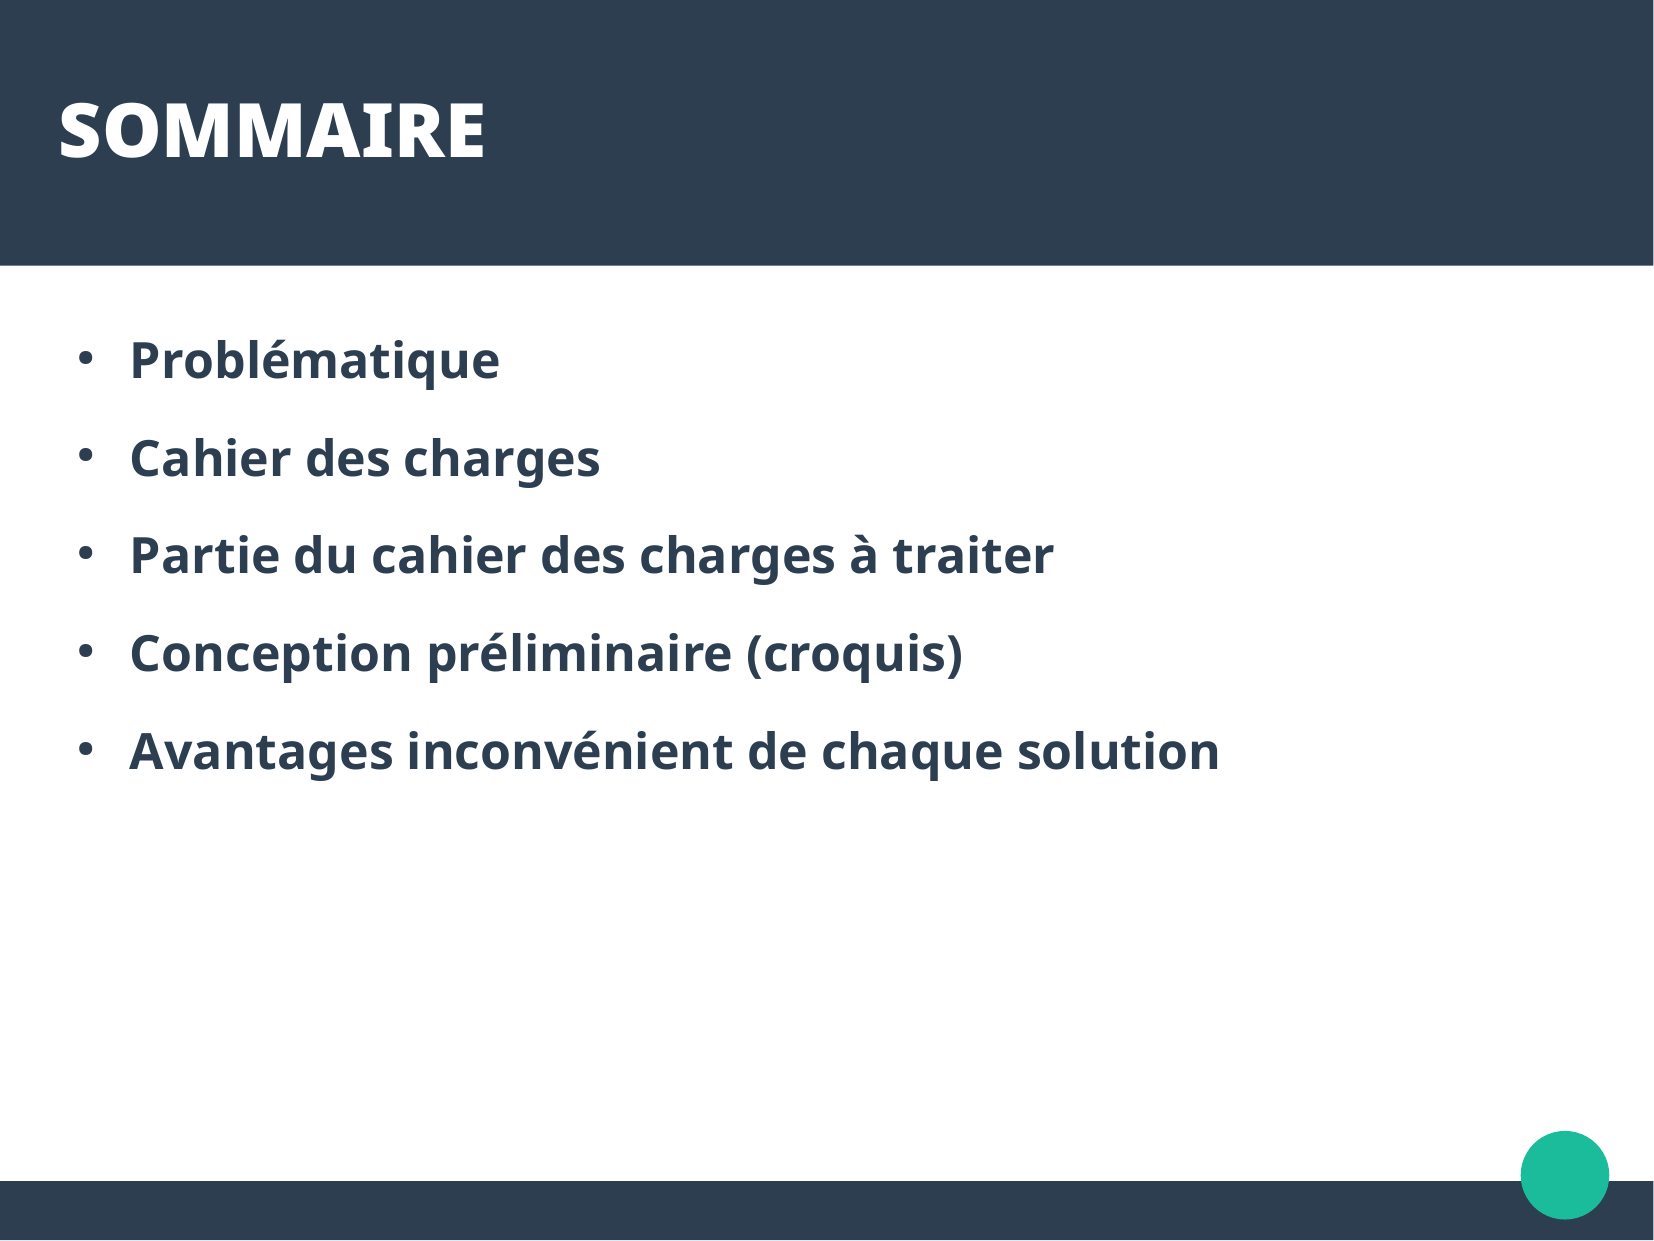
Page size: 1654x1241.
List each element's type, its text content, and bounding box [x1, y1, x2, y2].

title SOMMAIRE [59, 49, 1595, 207]
list Problématique Cahier des charges Partie du cahier des charges à traiter Conception préliminaire (croquis) Avantages inconvénient de chaque solution [59, 324, 1595, 1152]
